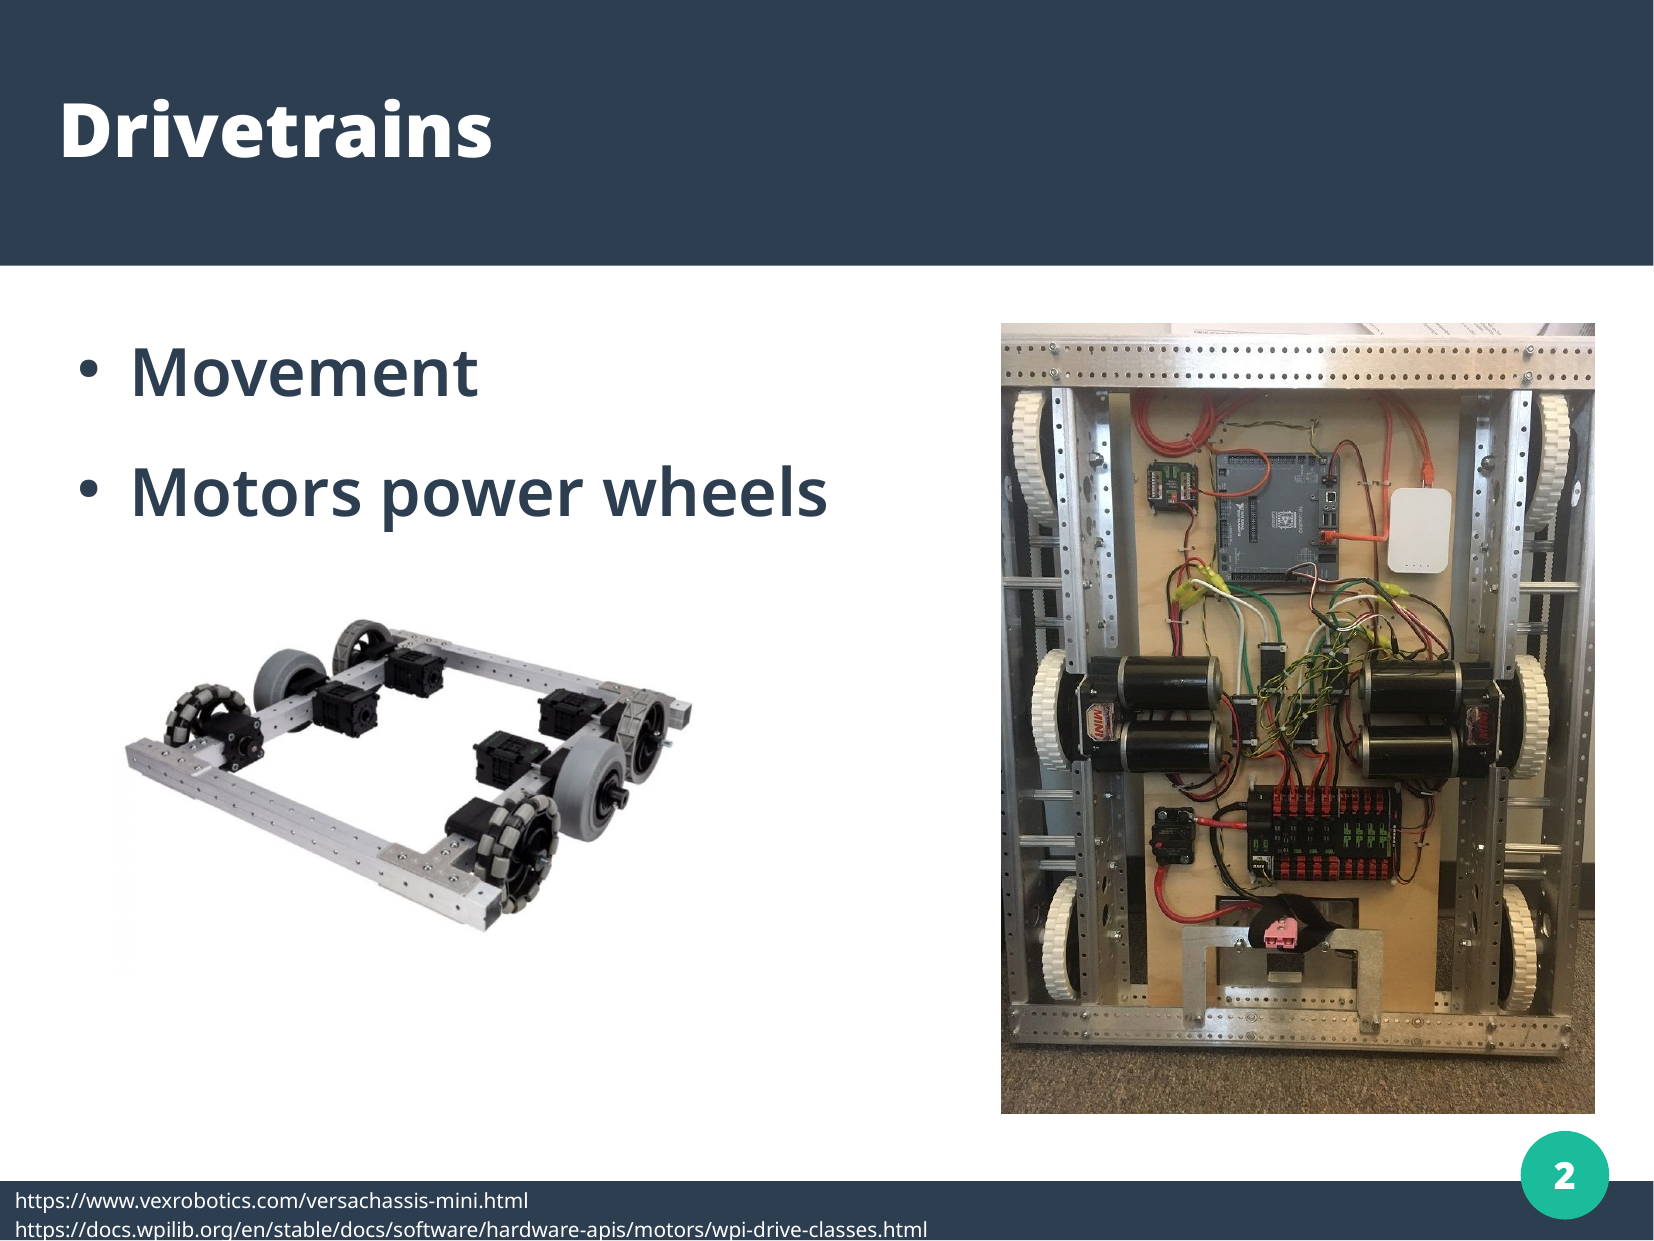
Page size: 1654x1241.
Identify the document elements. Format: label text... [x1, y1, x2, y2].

title Drivetrains [59, 49, 1595, 207]
text_box https://www.vexrobotics.com/versachassis-mini.html https://docs.wpilib.org/en/stable/docs/software/hardware-apis/motors/wpi-drive-classes.html [0, 1179, 1081, 1241]
list Movement Motors power wheels [59, 324, 1595, 1152]
picture [1001, 323, 1595, 1114]
picture [111, 583, 705, 977]
